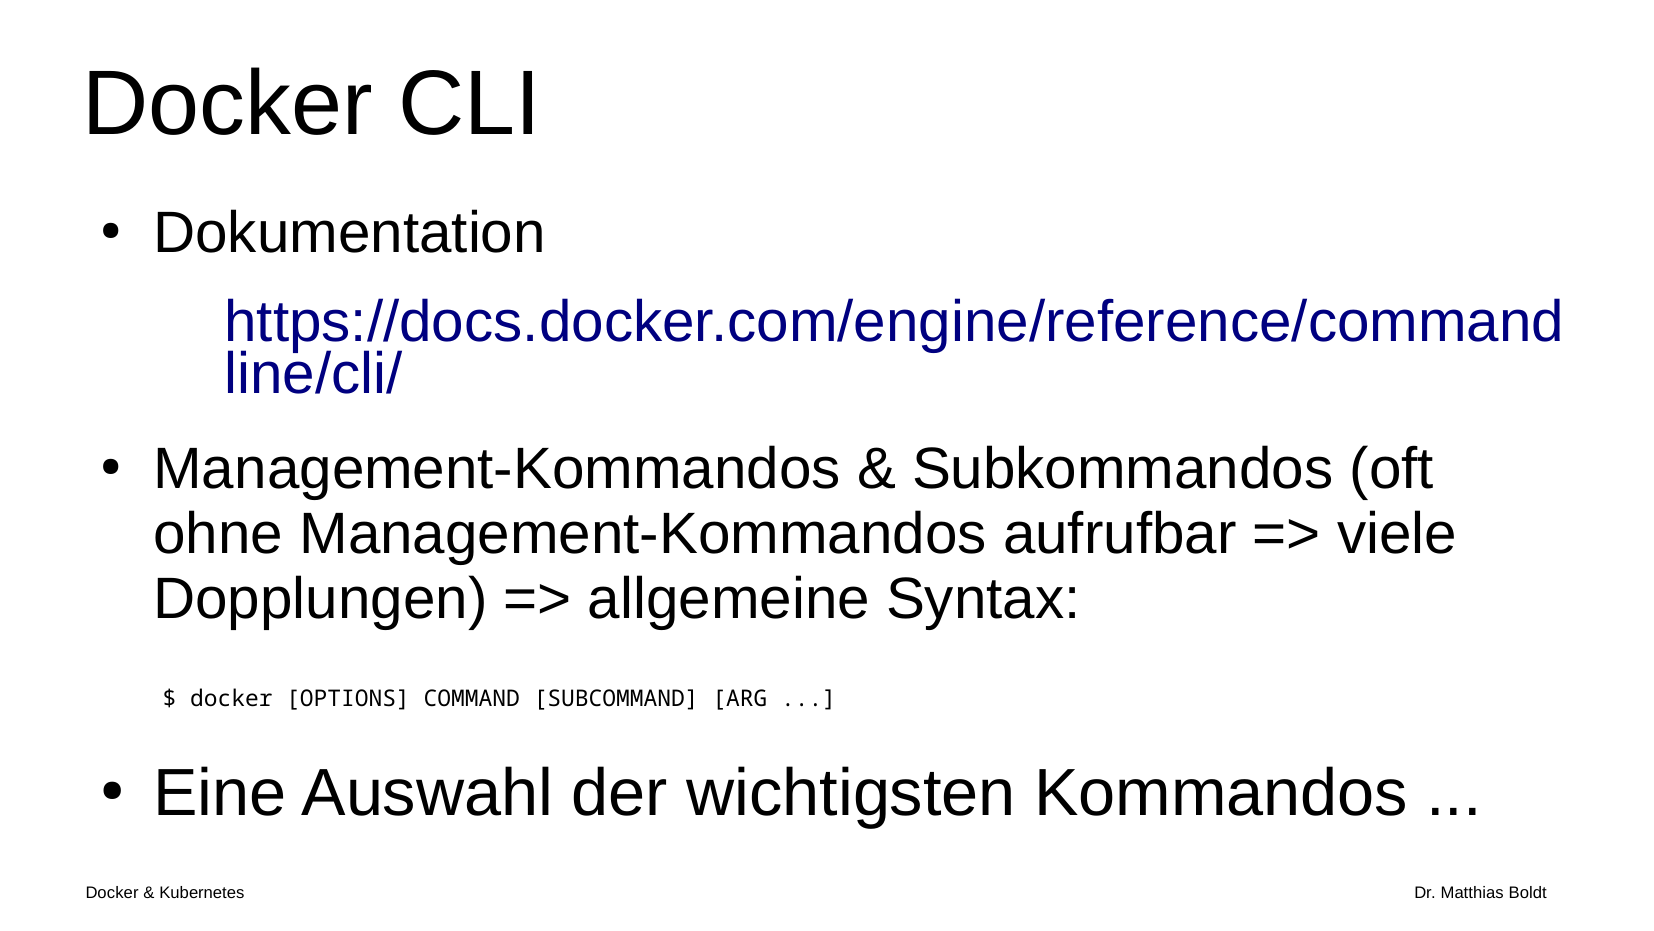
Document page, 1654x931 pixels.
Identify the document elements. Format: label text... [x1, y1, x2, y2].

list Dokumentation https://docs.docker.com/engine/reference/commandline/cli/ Management-Kommandos & Subkommandos (oft ohne Management-Kommandos aufrufbar => viele Dopplungen) => allgemeine Syntax: Eine Auswahl der wichtigsten Kommandos ... [82, 199, 1571, 845]
title Docker CLI [82, 25, 1571, 181]
text_box Docker & Kubernetes Dr. Matthias Boldt [70, 875, 1563, 910]
text_box $ docker [OPTIONS] COMMAND [SUBCOMMAND] [ARG ...] [147, 674, 1016, 733]
